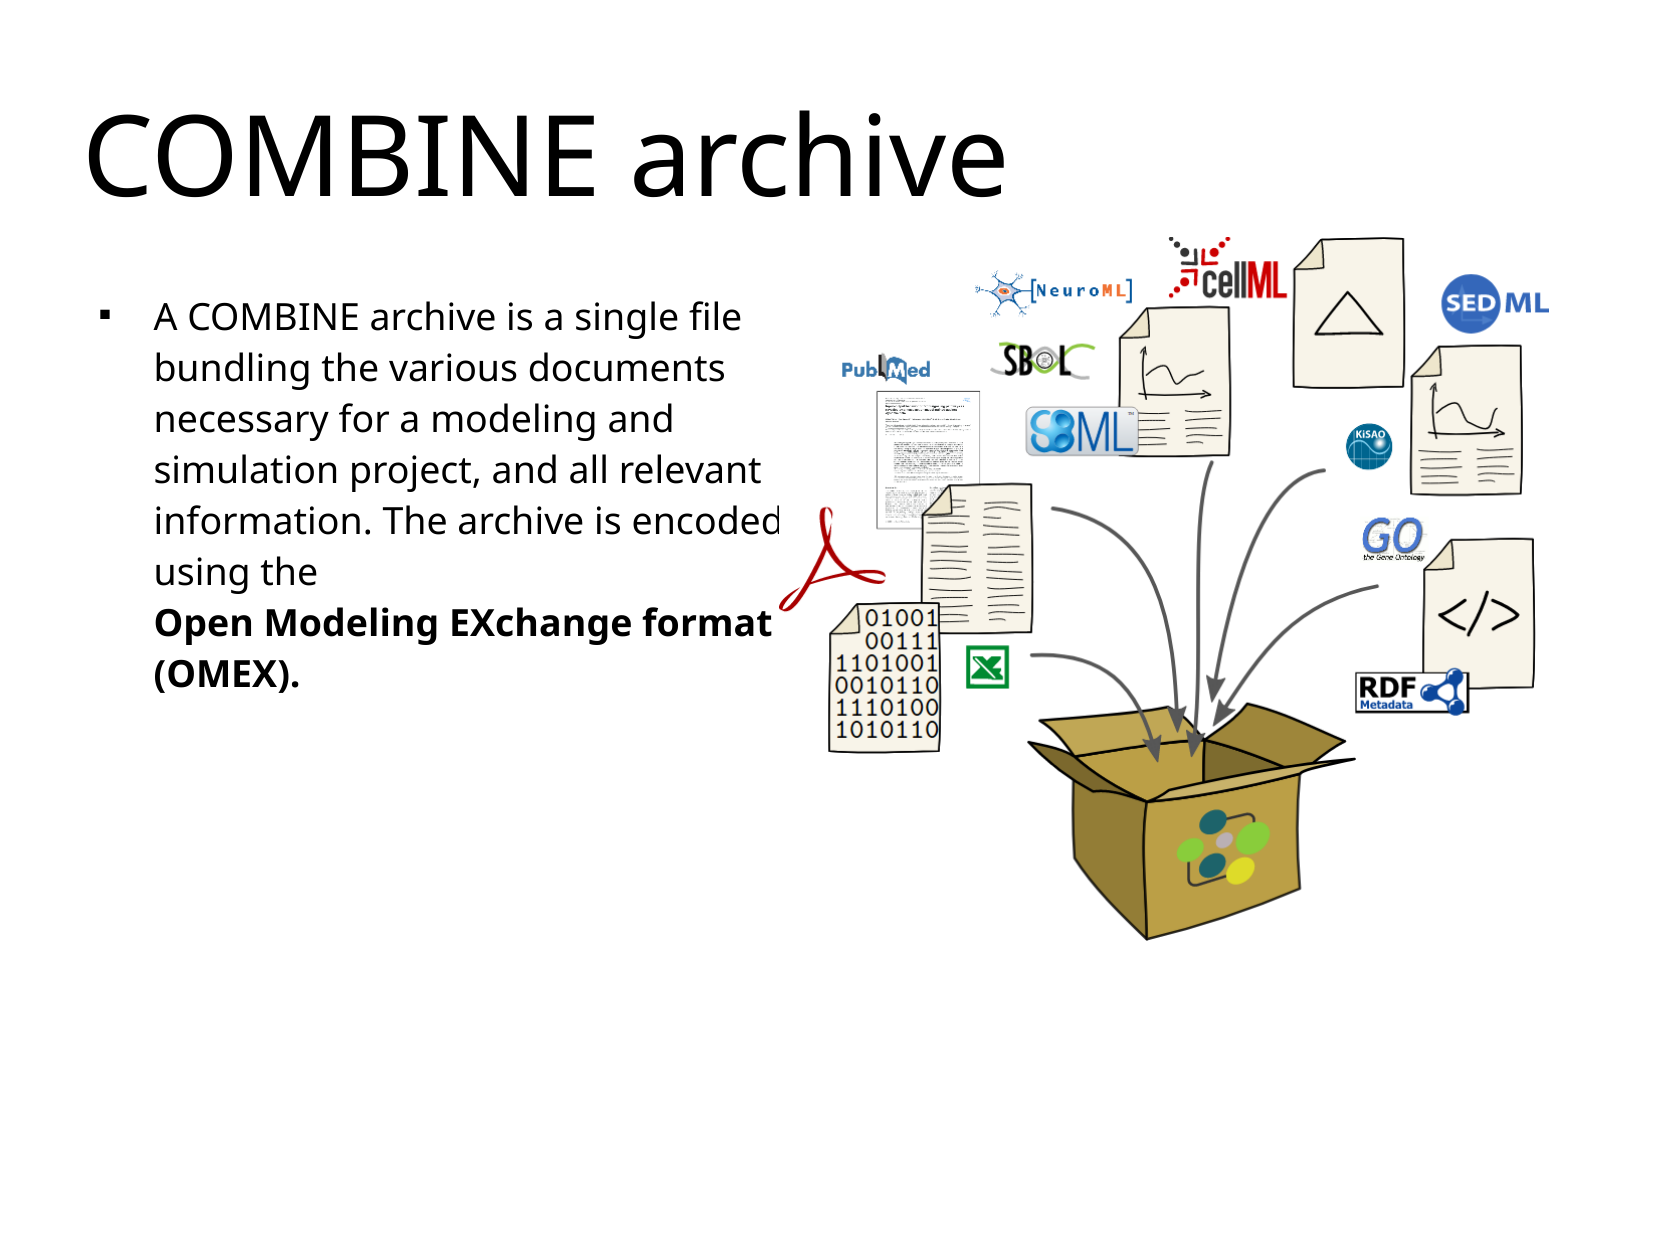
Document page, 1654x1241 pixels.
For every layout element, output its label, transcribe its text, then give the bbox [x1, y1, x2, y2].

picture [779, 237, 1549, 941]
title COMBINE archive [82, 49, 1571, 257]
list A COMBINE archive is a single file bundling the various documents necessary for a modeling and simulation project, and all relevant information. The archive is encoded using the Open Modeling EXchange format (OMEX). [82, 290, 796, 1010]
